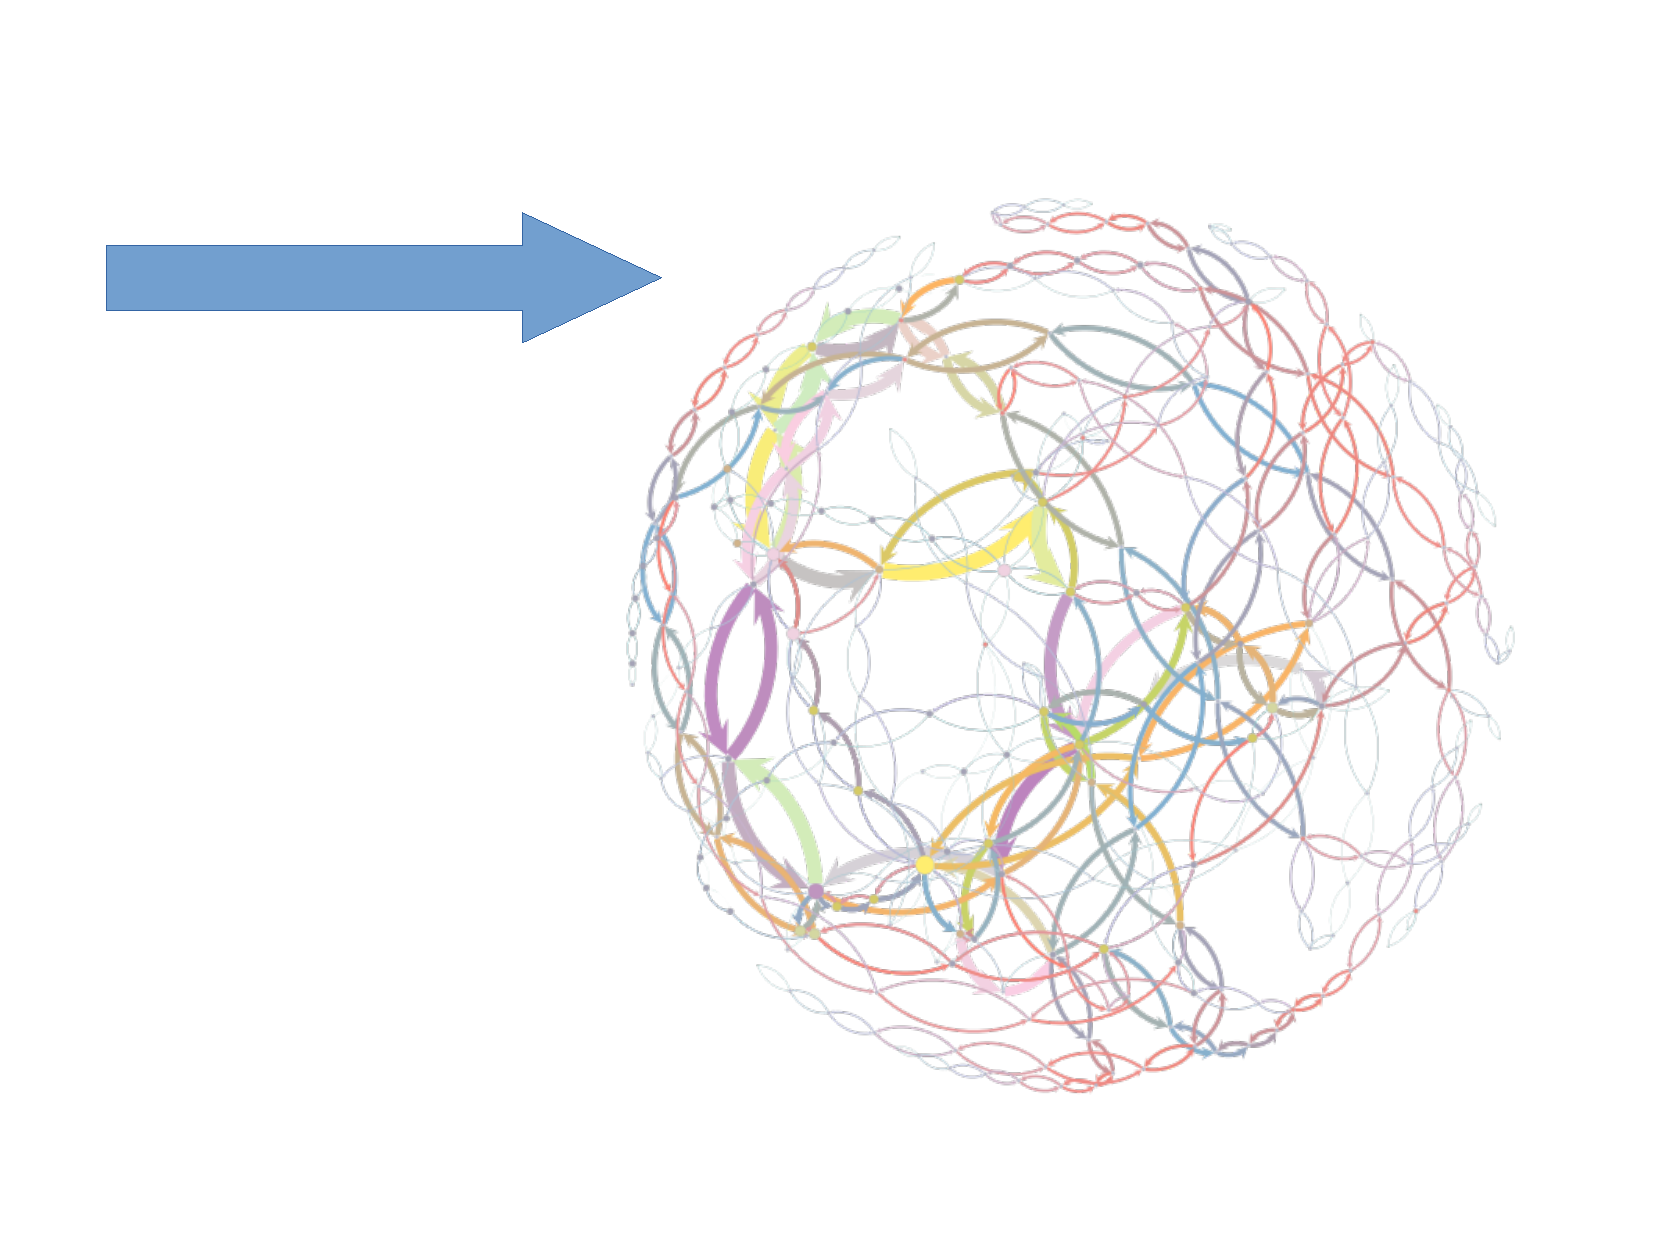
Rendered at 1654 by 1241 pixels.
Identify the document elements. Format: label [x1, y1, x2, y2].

text_box [106, 212, 602, 343]
picture [602, 177, 1540, 1115]
